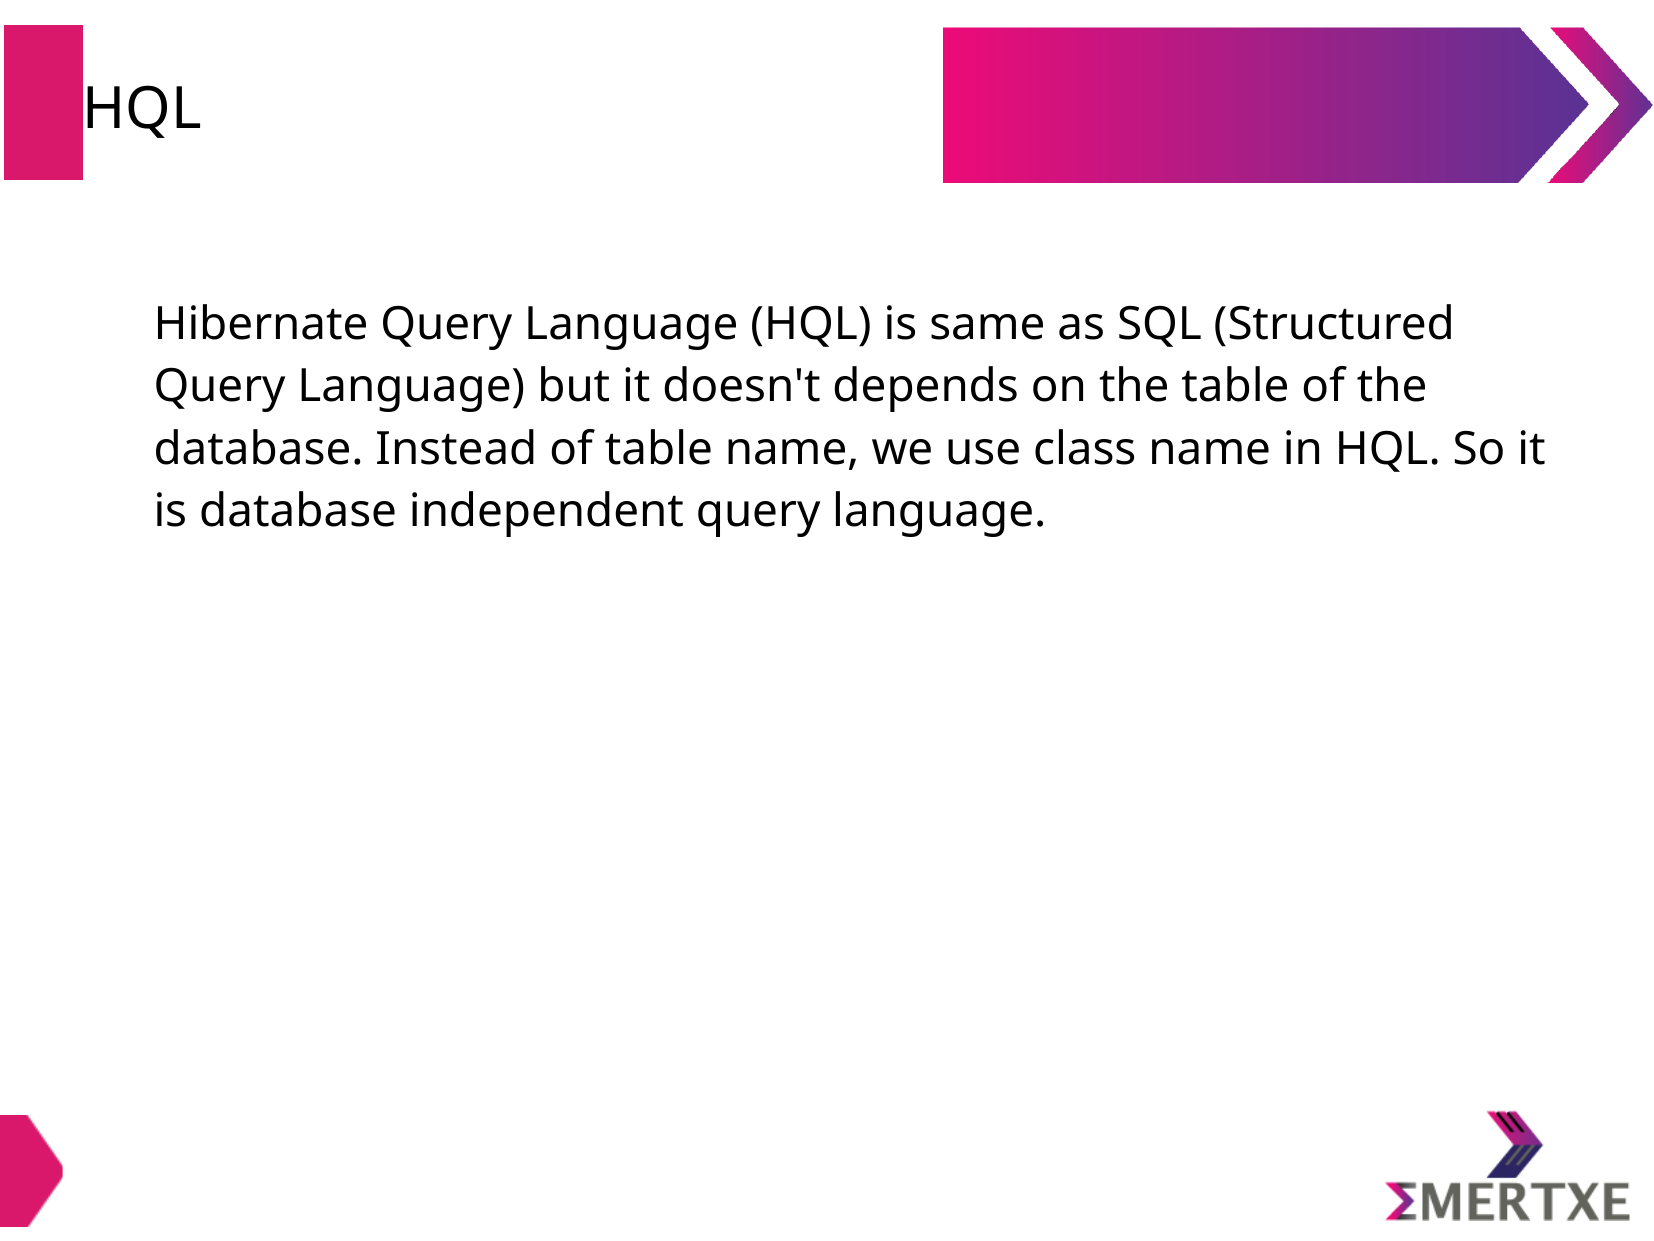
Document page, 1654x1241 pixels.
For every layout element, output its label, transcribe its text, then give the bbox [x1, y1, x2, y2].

list Hibernate Query Language (HQL) is same as SQL (Structured Query Language) but it doesn't depends on the table of the database. Instead of table name, we use class name in HQL. So it is database independent query language. [82, 290, 1571, 1010]
picture [1385, 1107, 1631, 1221]
title HQL [82, 2, 1571, 210]
picture [1571, 27, 1653, 183]
